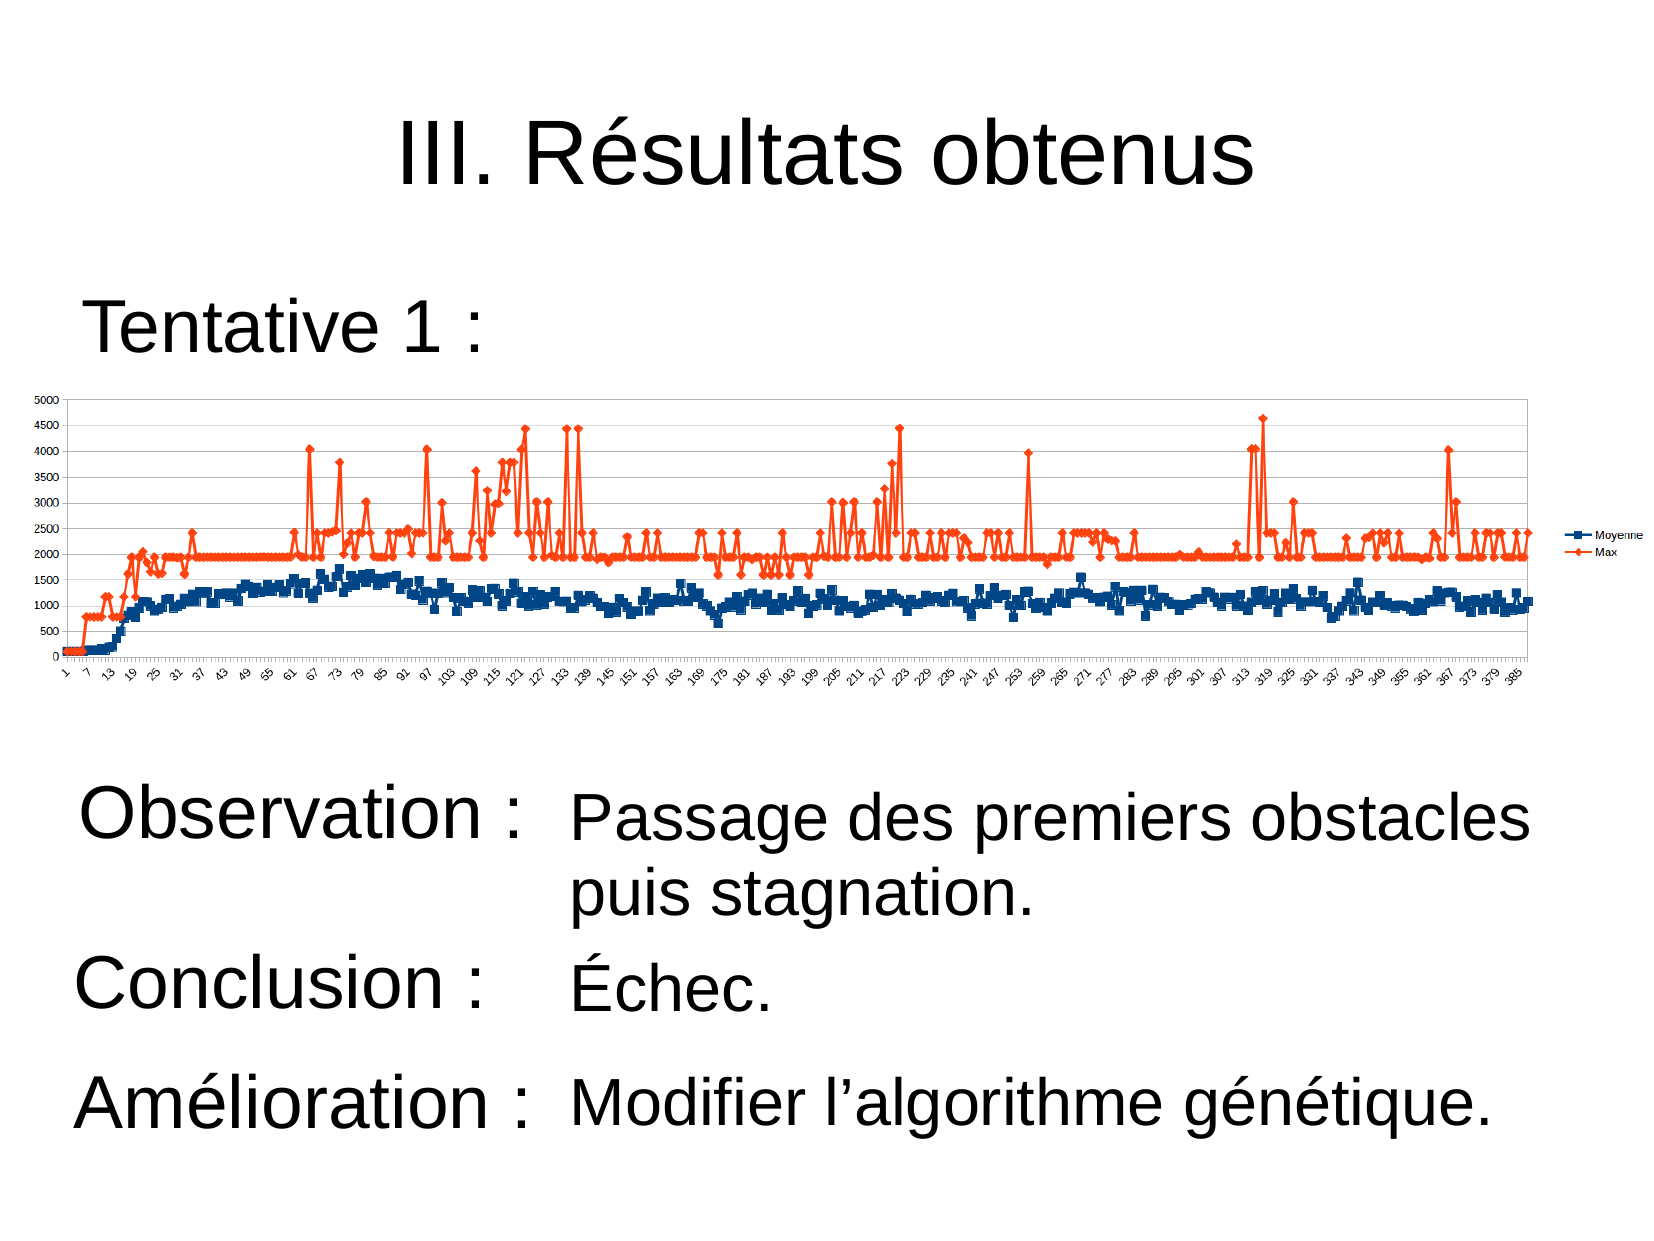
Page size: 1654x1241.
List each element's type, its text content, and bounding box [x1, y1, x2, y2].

text_box Passage des premiers obstacles puis stagnation. [555, 773, 1552, 938]
text_box Observation : [64, 763, 969, 863]
title III. Résultats obtenus [82, 49, 1571, 257]
text_box Tentative 1 : [66, 277, 971, 377]
text_box Amélioration : [59, 1052, 964, 1152]
text_box Échec. [555, 943, 790, 1033]
picture [0, 389, 1653, 697]
text_box Modifier l’algorithme génétique. [555, 1057, 1514, 1147]
text_box Conclusion : [59, 933, 964, 1032]
